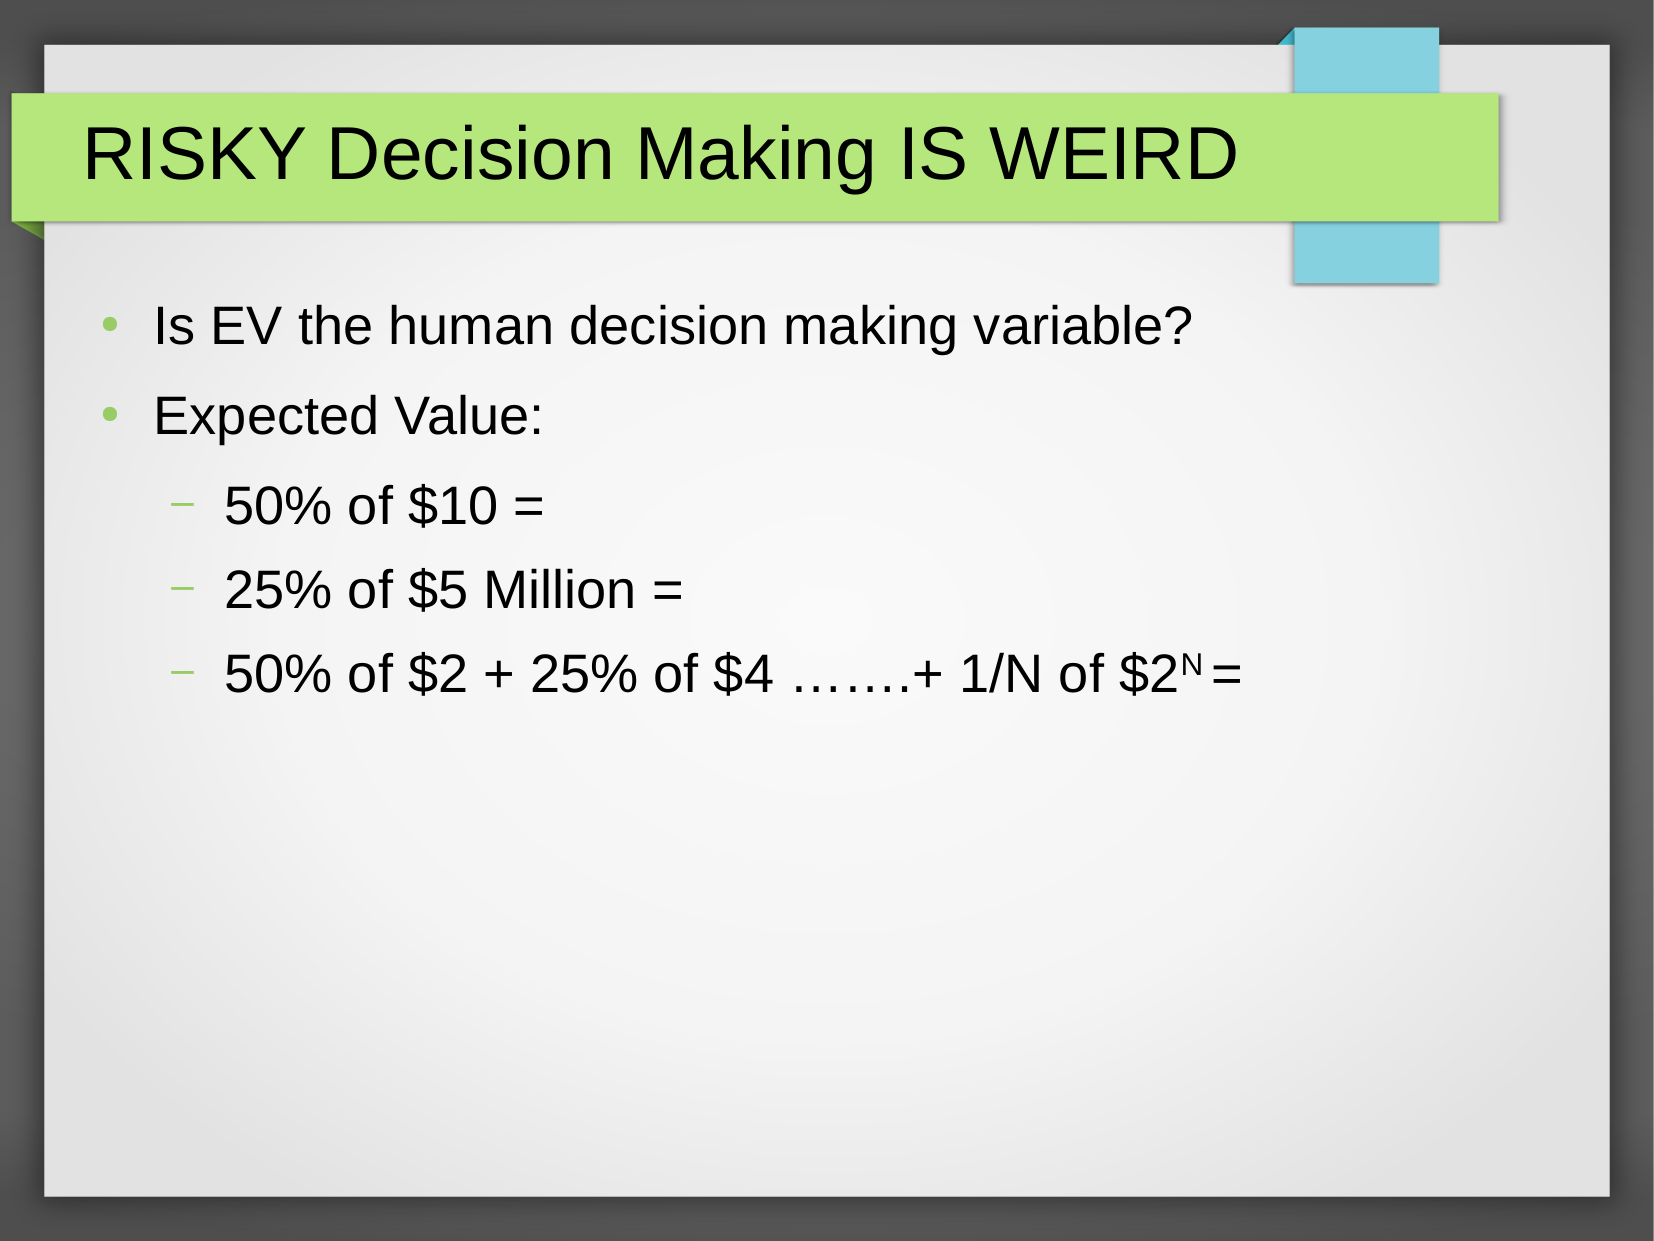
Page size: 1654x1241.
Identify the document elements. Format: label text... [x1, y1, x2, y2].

title RISKY Decision Making IS WEIRD [82, 94, 1264, 213]
picture [0, 0, 1654, 1241]
list Is EV the human decision making variable? Expected Value: 50% of $10 = 25% of $5 Million = 50% of $2 + 25% of $4 …….+ 1/N of $2N = [82, 295, 1531, 1141]
